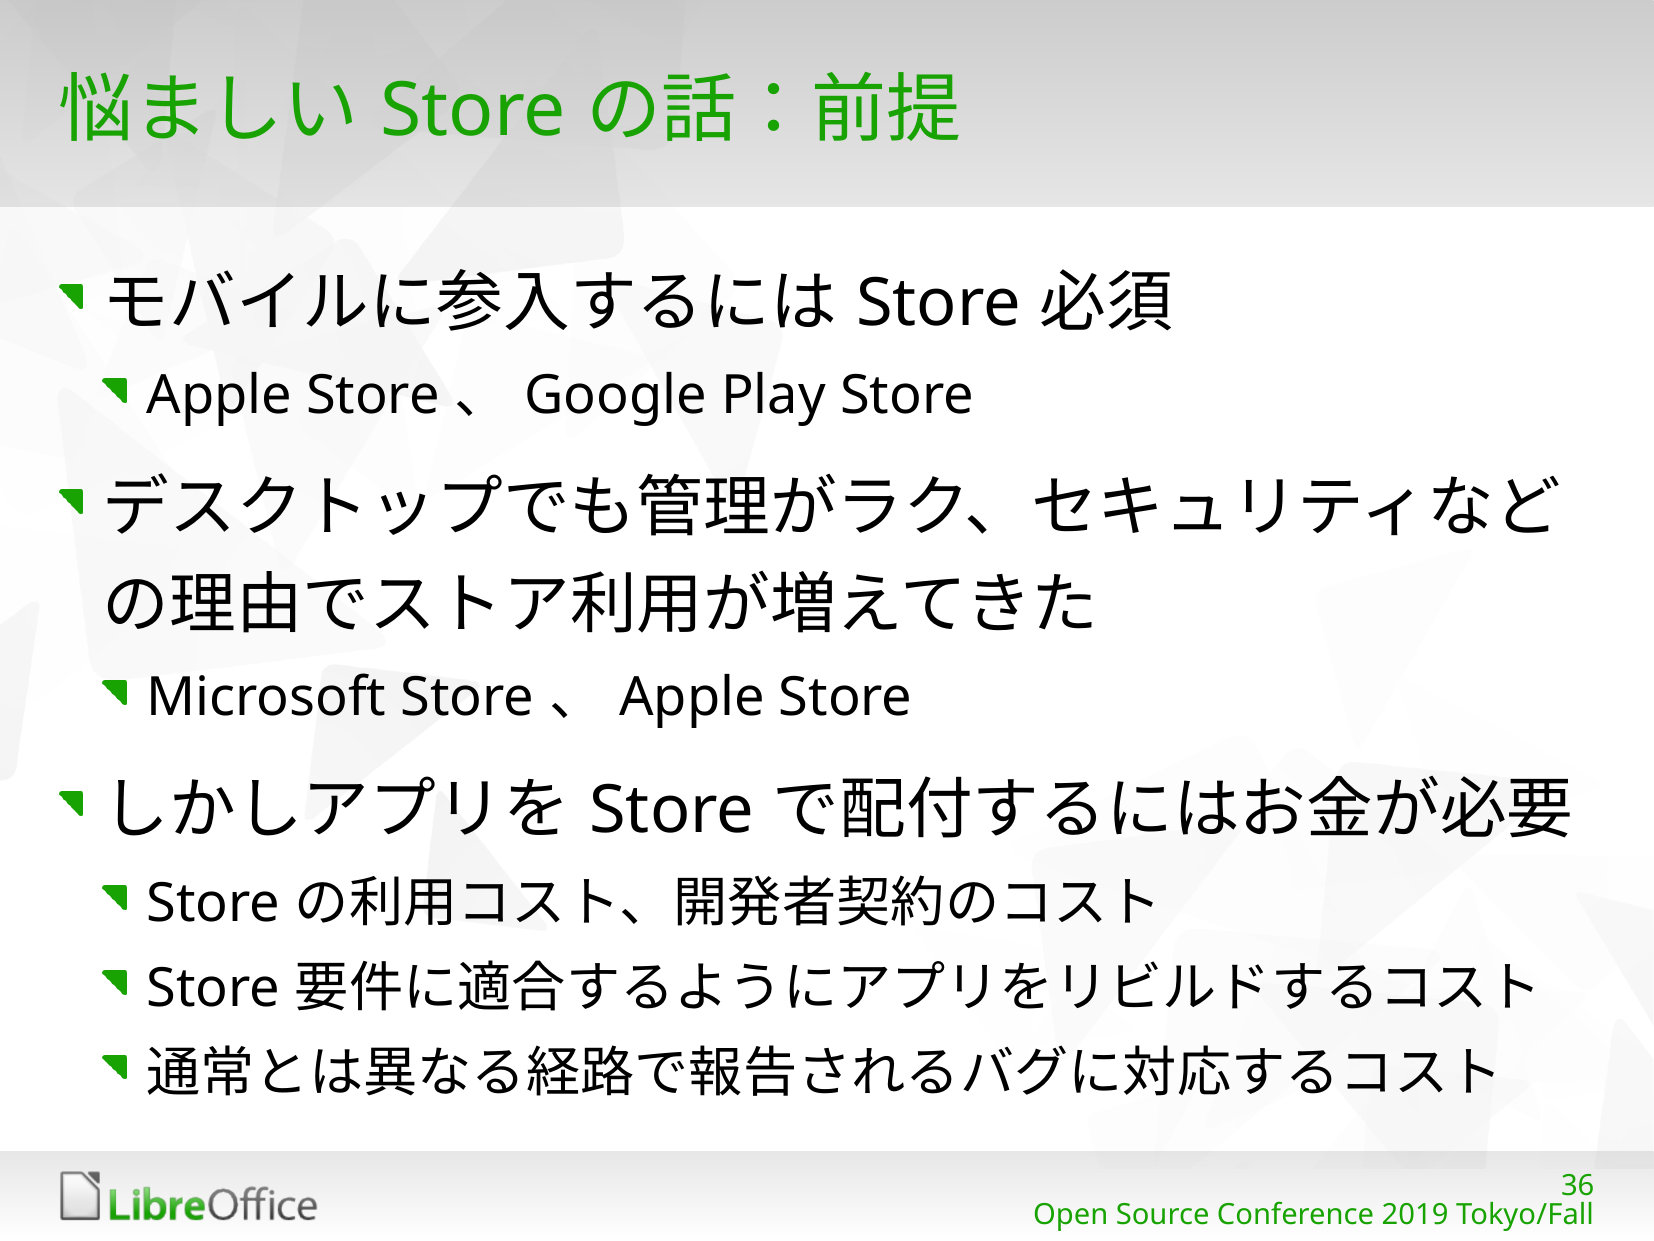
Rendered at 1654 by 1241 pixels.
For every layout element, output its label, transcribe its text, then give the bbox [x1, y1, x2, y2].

title 悩ましいStoreの話：前提 [59, 29, 1595, 178]
picture [41, 1152, 337, 1240]
picture [0, 0, 783, 931]
picture [915, 548, 1654, 1169]
list モバイルに参入するにはStore必須 Apple Store、Google Play Store デスクトップでも管理がラク、セキュリティなどの理由でストア利用が増えてきた Microsoft Store、Apple Store しかしアプリをStoreで配付するにはお金が必要 Storeの利用コスト、開発者契約のコスト Store要件に適合するようにアプリをリビルドするコスト 通常とは異なる経路で報告されるバグに対応するコスト [59, 248, 1595, 1104]
